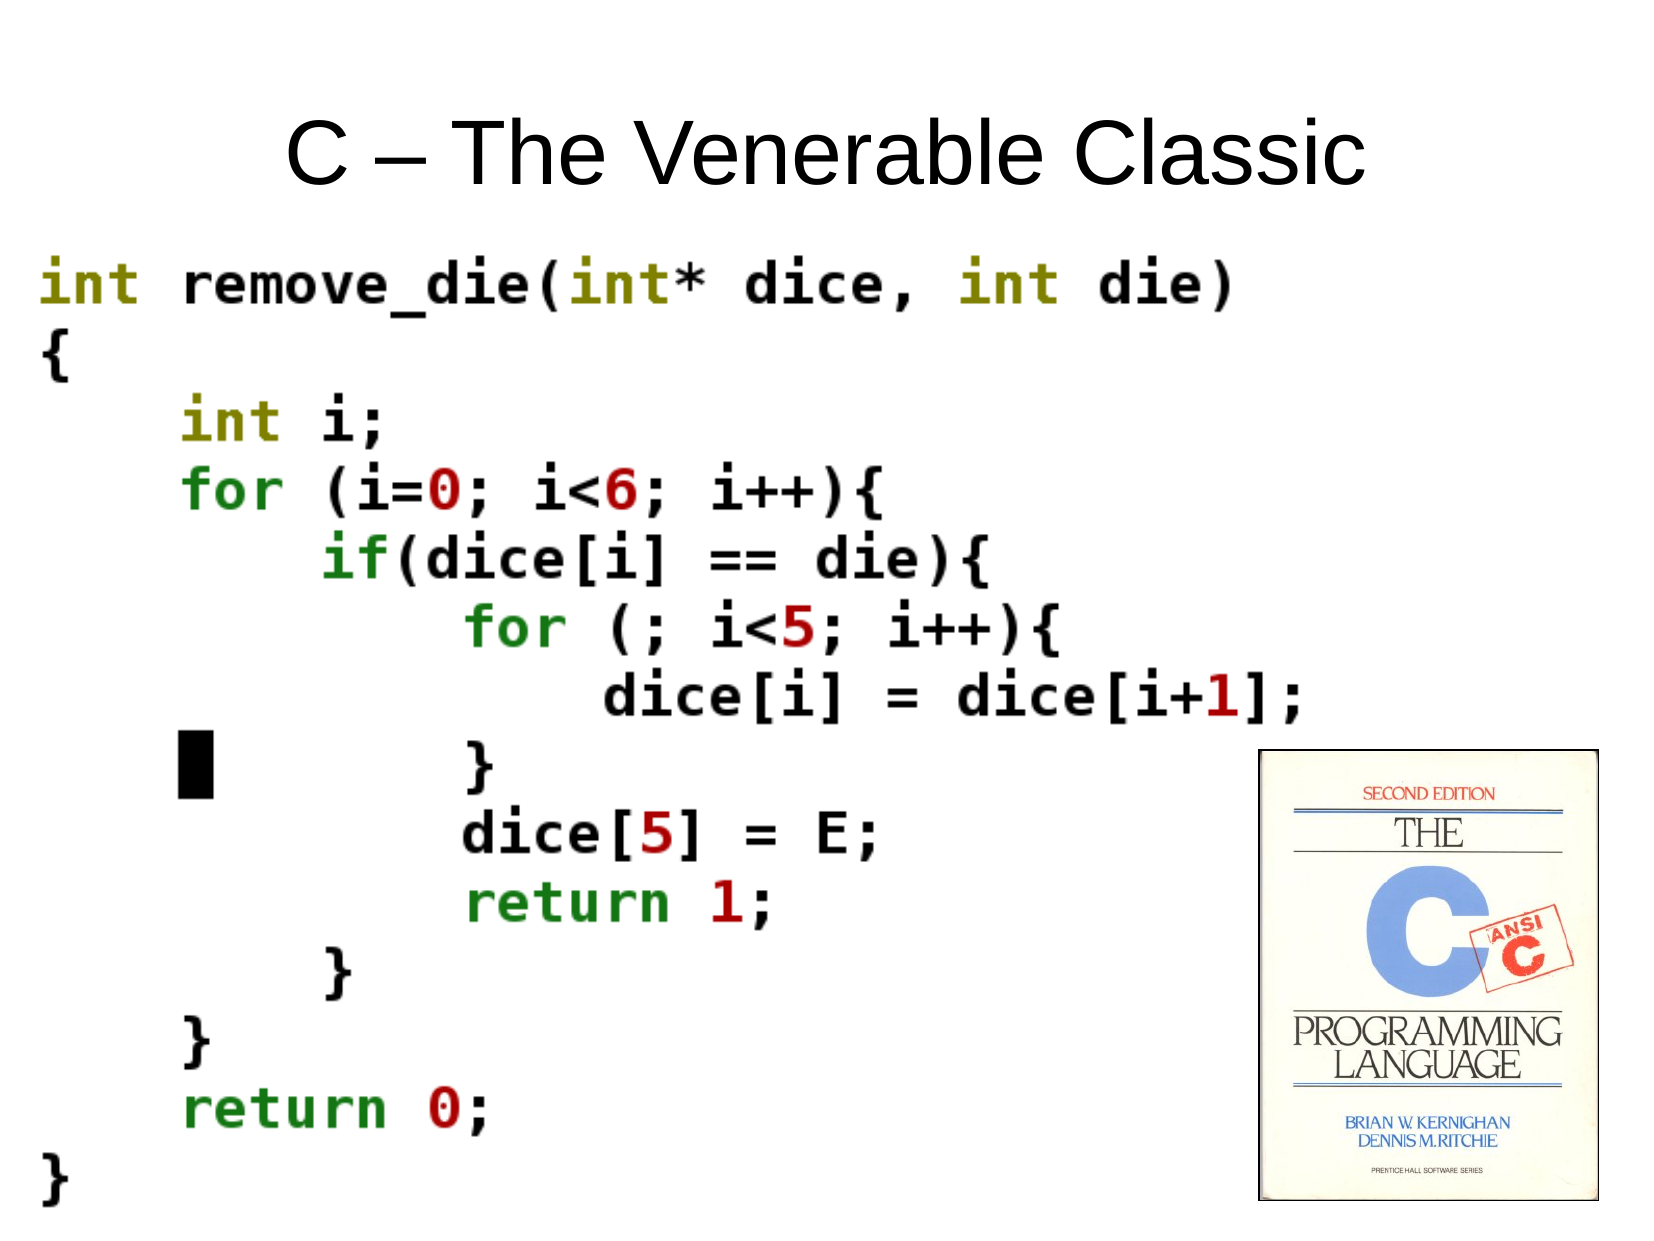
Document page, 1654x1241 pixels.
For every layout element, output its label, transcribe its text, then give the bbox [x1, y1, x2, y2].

title C – The Venerable Classic [82, 56, 1571, 250]
picture [33, 252, 1599, 1220]
